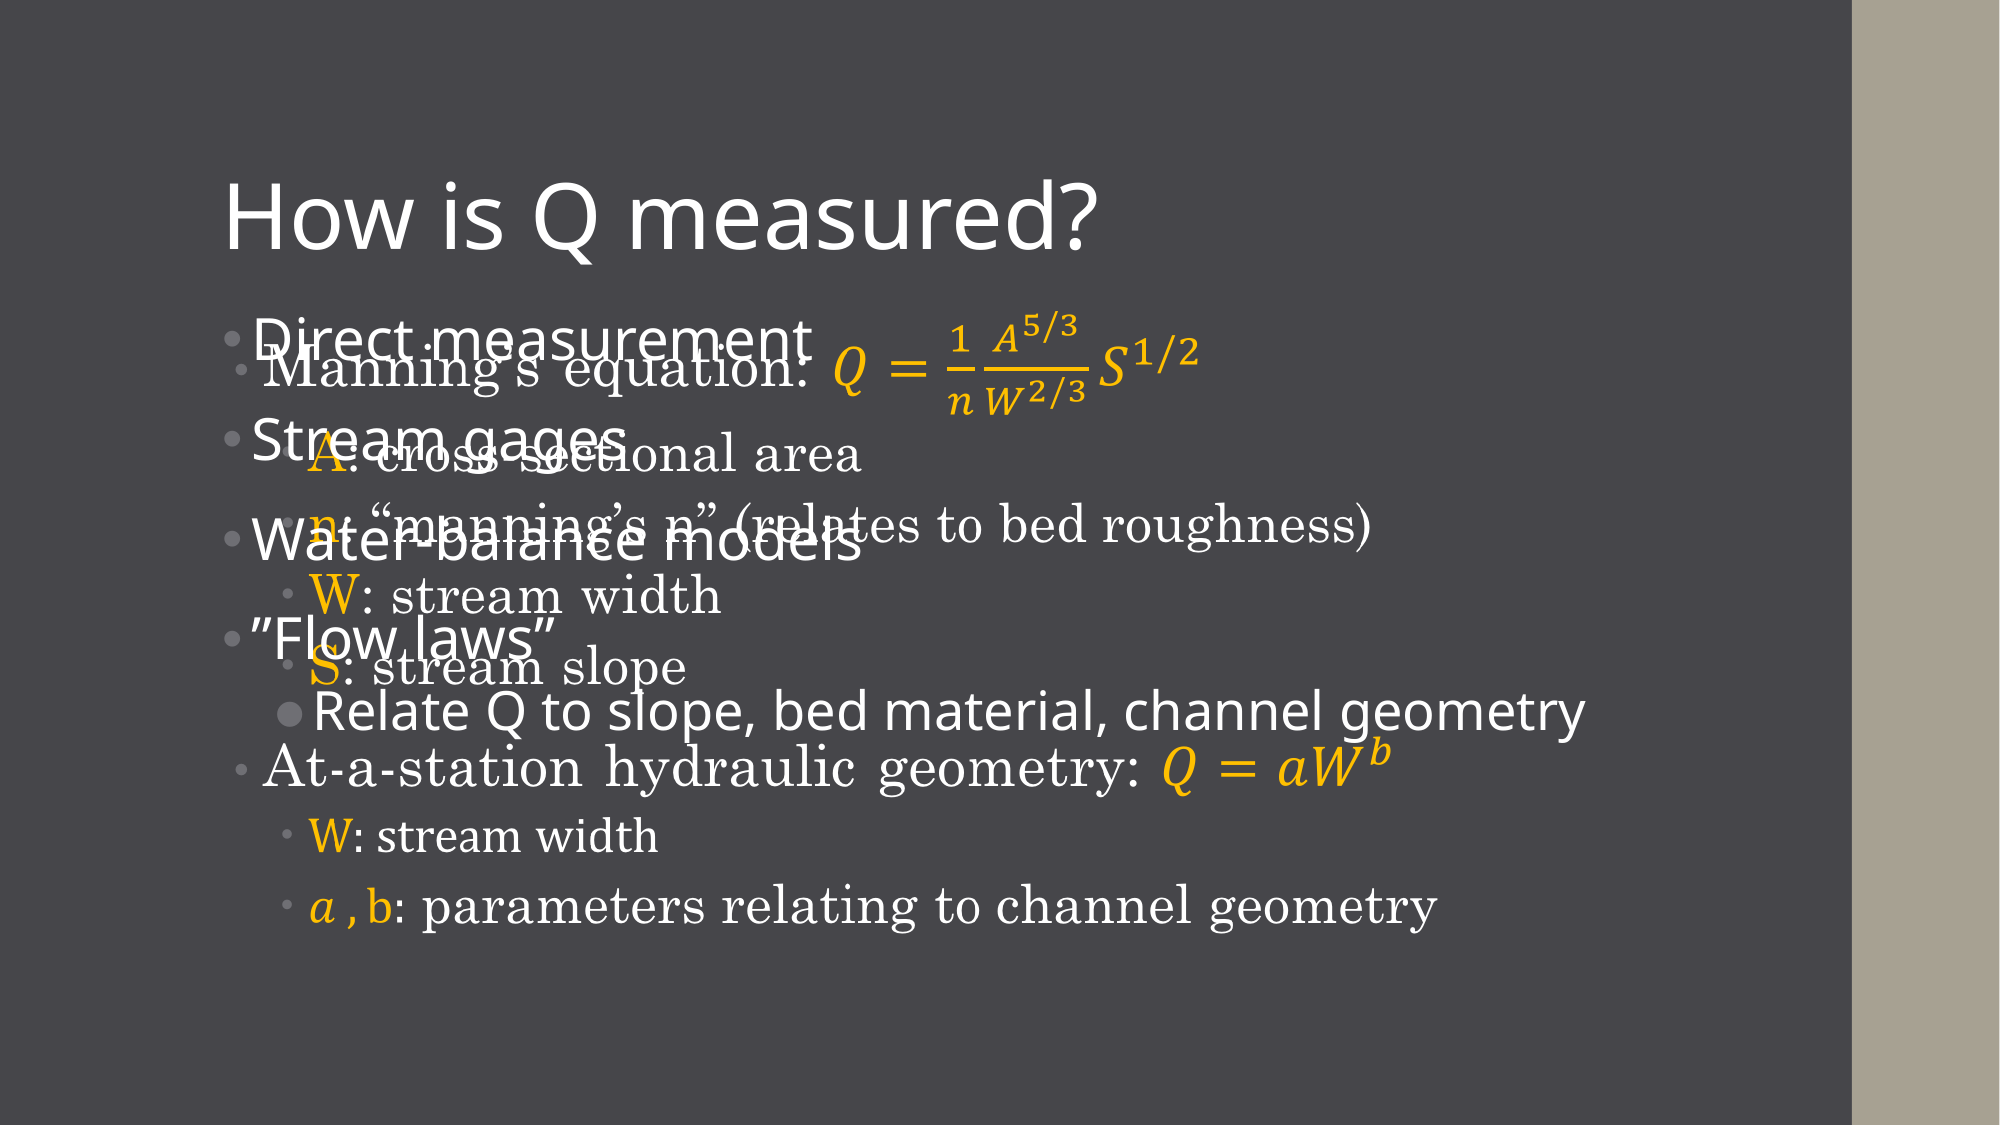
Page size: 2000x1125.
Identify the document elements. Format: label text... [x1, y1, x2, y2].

list Direct measurement Stream gages Water-balance models ”Flow laws” Relate Q to slope, bed material, channel geometry [206, 299, 1617, 1014]
title How is Q measured? [206, 60, 1797, 278]
